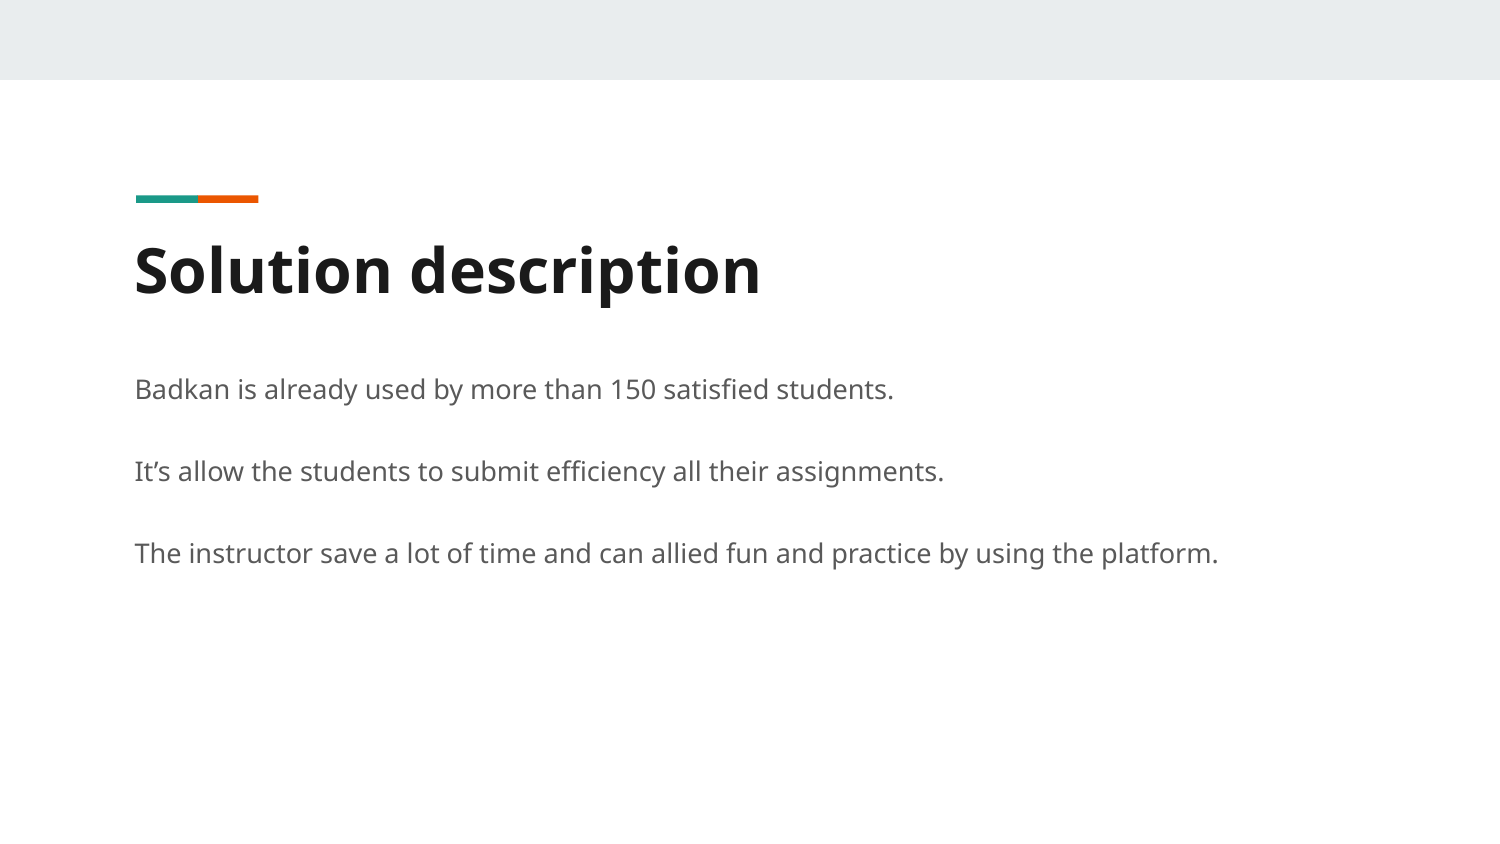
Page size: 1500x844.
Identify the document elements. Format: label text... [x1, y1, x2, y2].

list Badkan is already used by more than 150 satisfied students. It’s allow the students to submit efficiency all their assignments. The instructor save a lot of time and can allied fun and practice by using the platform. [119, 341, 1381, 712]
title Solution description [119, 216, 1381, 305]
